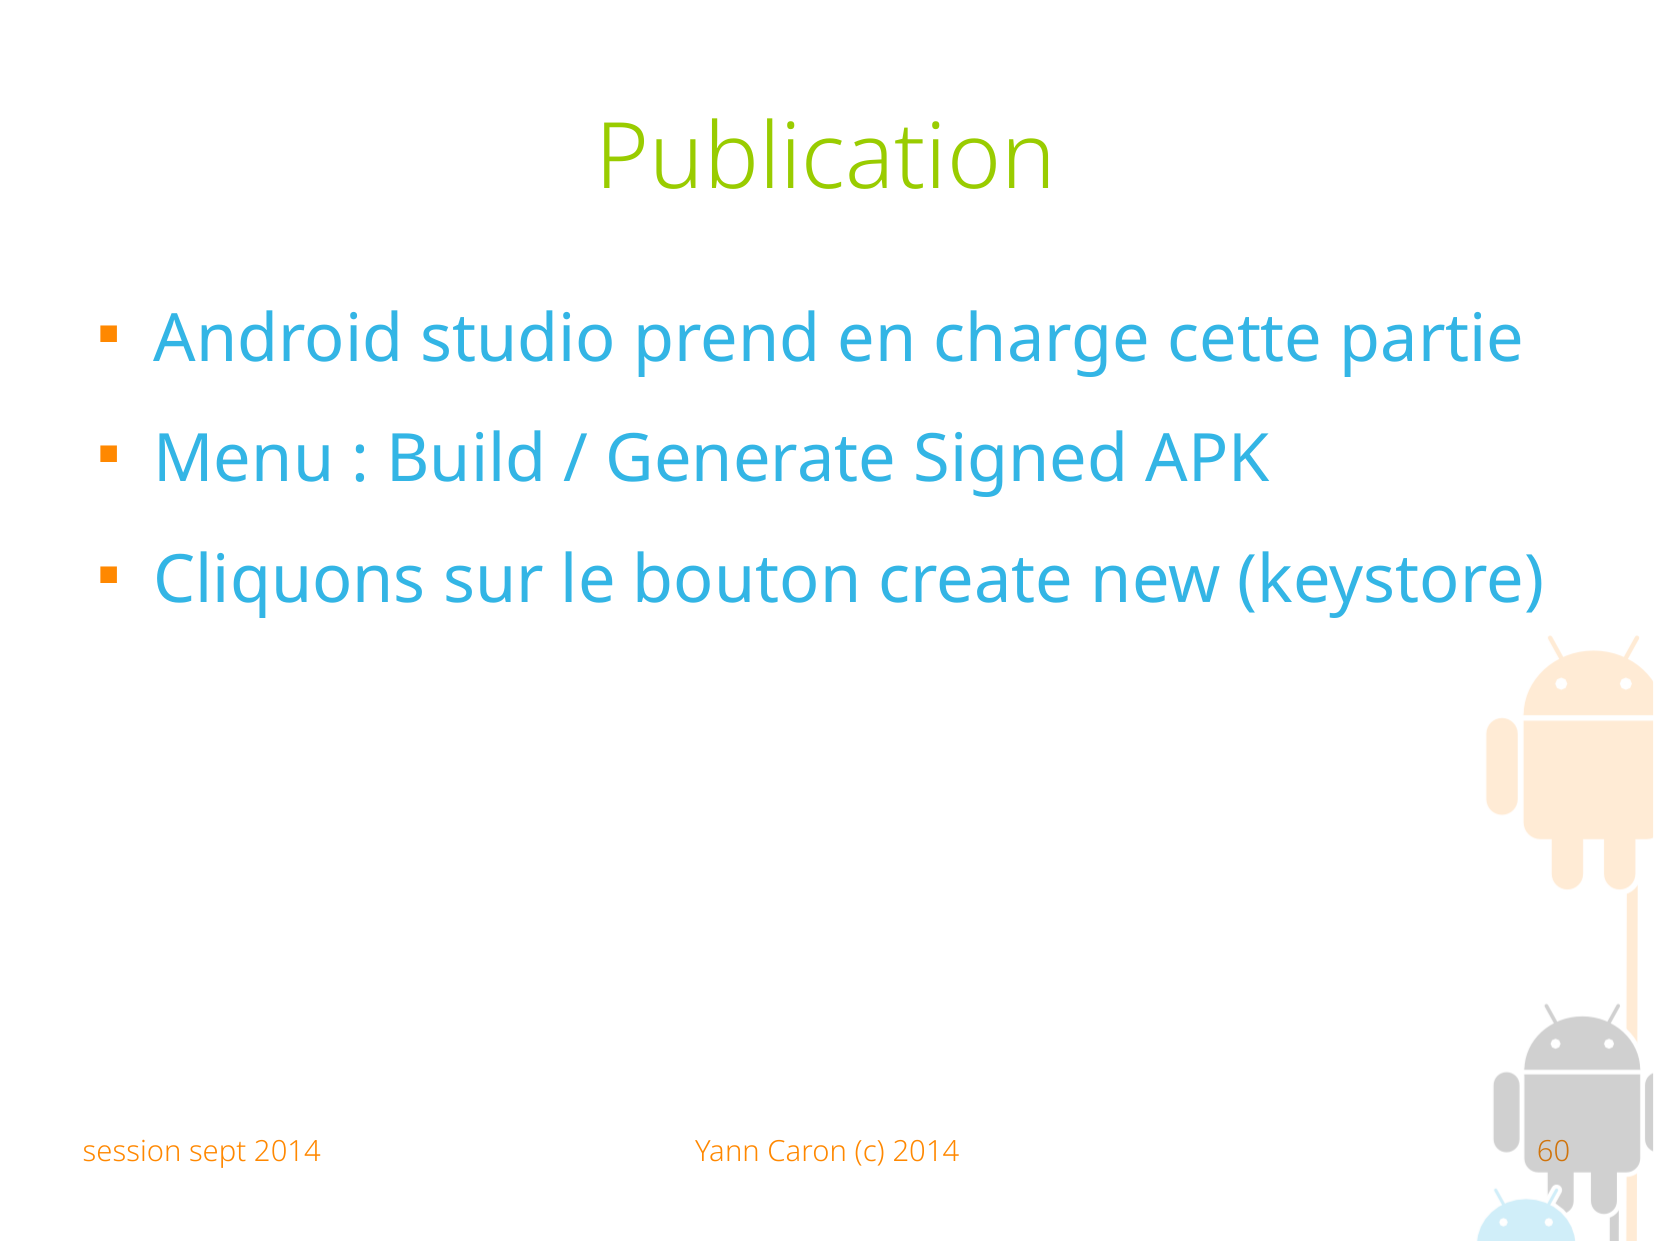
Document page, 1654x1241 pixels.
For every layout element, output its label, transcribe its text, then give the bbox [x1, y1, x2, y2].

picture [240, 423, 1654, 1241]
title Publication [82, 49, 1571, 257]
list Android studio prend en charge cette partie Menu : Build / Generate Signed APK Cliquons sur le bouton create new (keystore) [82, 290, 1571, 1010]
